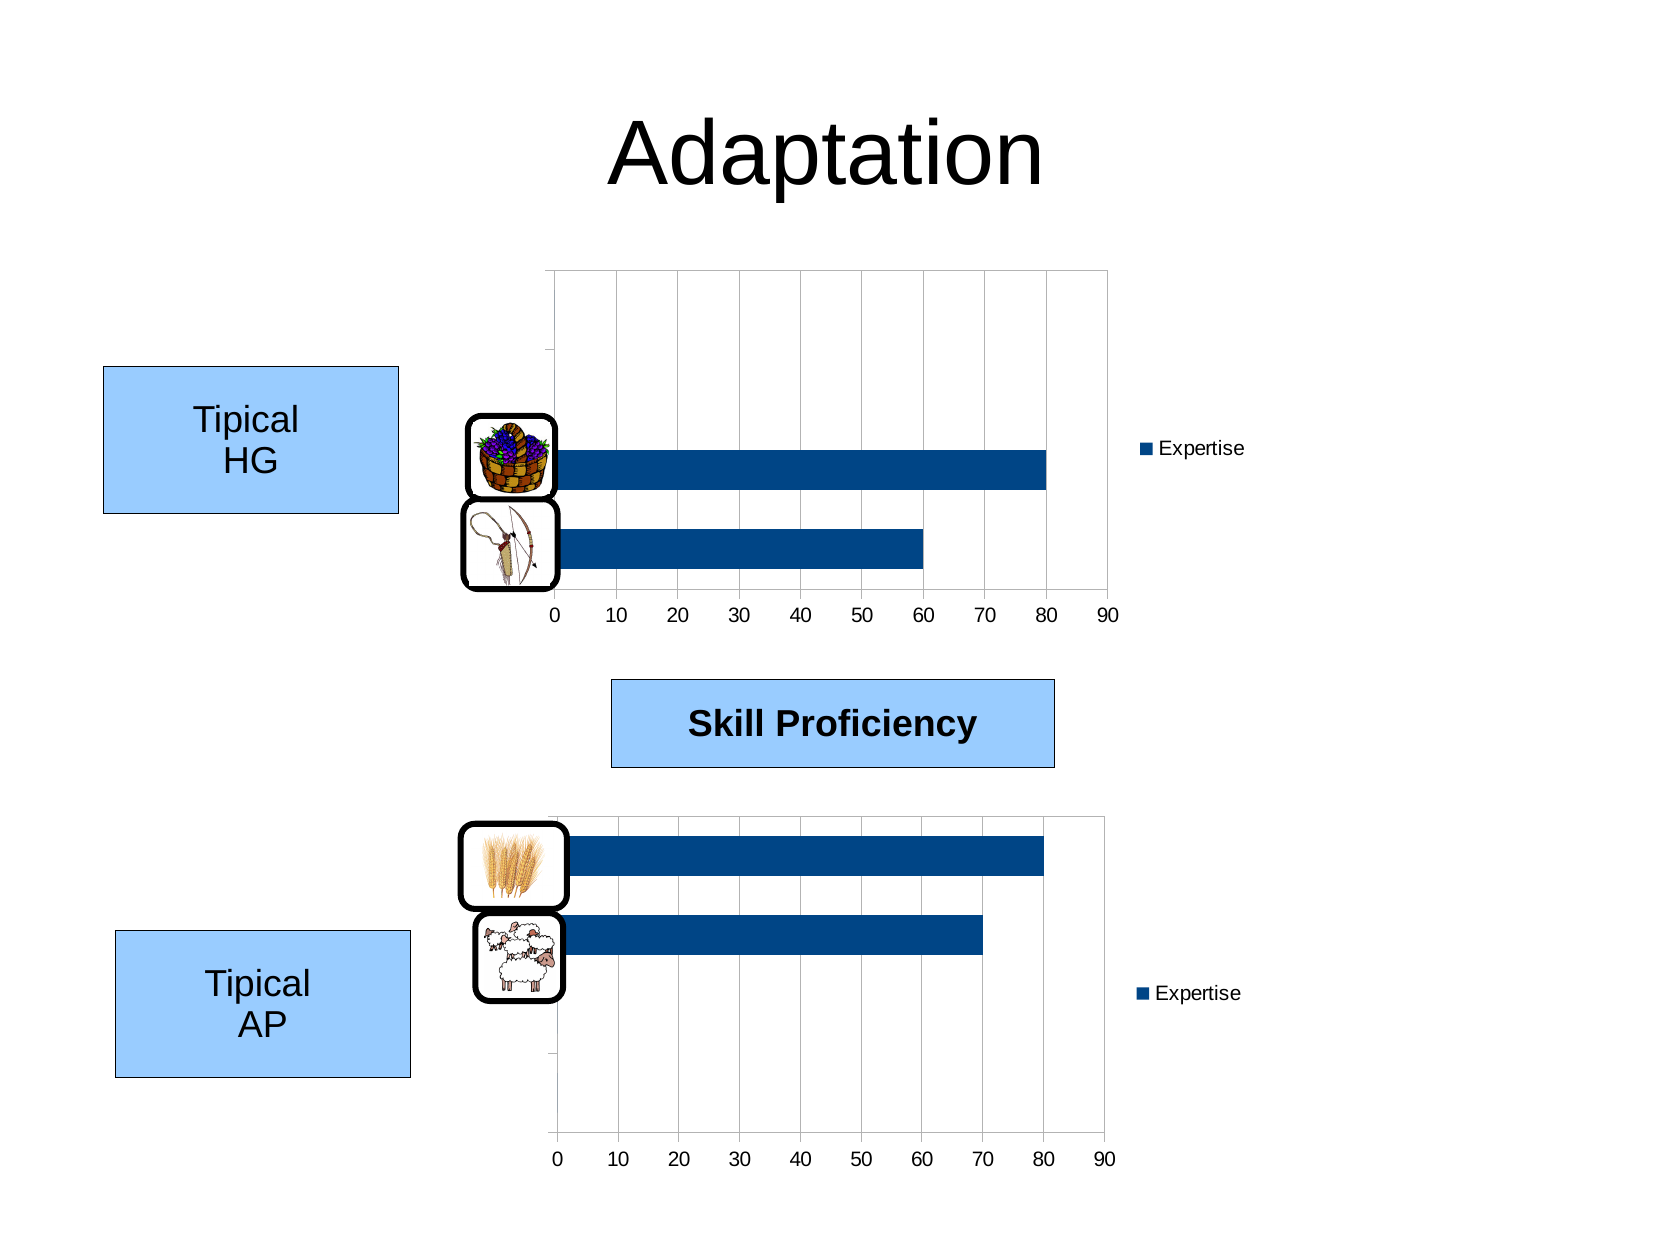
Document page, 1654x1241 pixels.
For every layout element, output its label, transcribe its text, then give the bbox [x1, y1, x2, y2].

text_box Tipical AP [115, 930, 411, 1078]
chart [537, 809, 1261, 1179]
text_box Skill Proficiency [611, 679, 1055, 768]
picture [473, 422, 550, 494]
title Adaptation [82, 49, 1571, 257]
text_box [460, 823, 567, 909]
picture [469, 505, 550, 586]
text_box Tipical HG [103, 366, 399, 514]
text_box [475, 912, 564, 1002]
chart [534, 262, 1264, 636]
picture [484, 920, 556, 992]
text_box [463, 415, 558, 590]
picture [471, 830, 554, 904]
